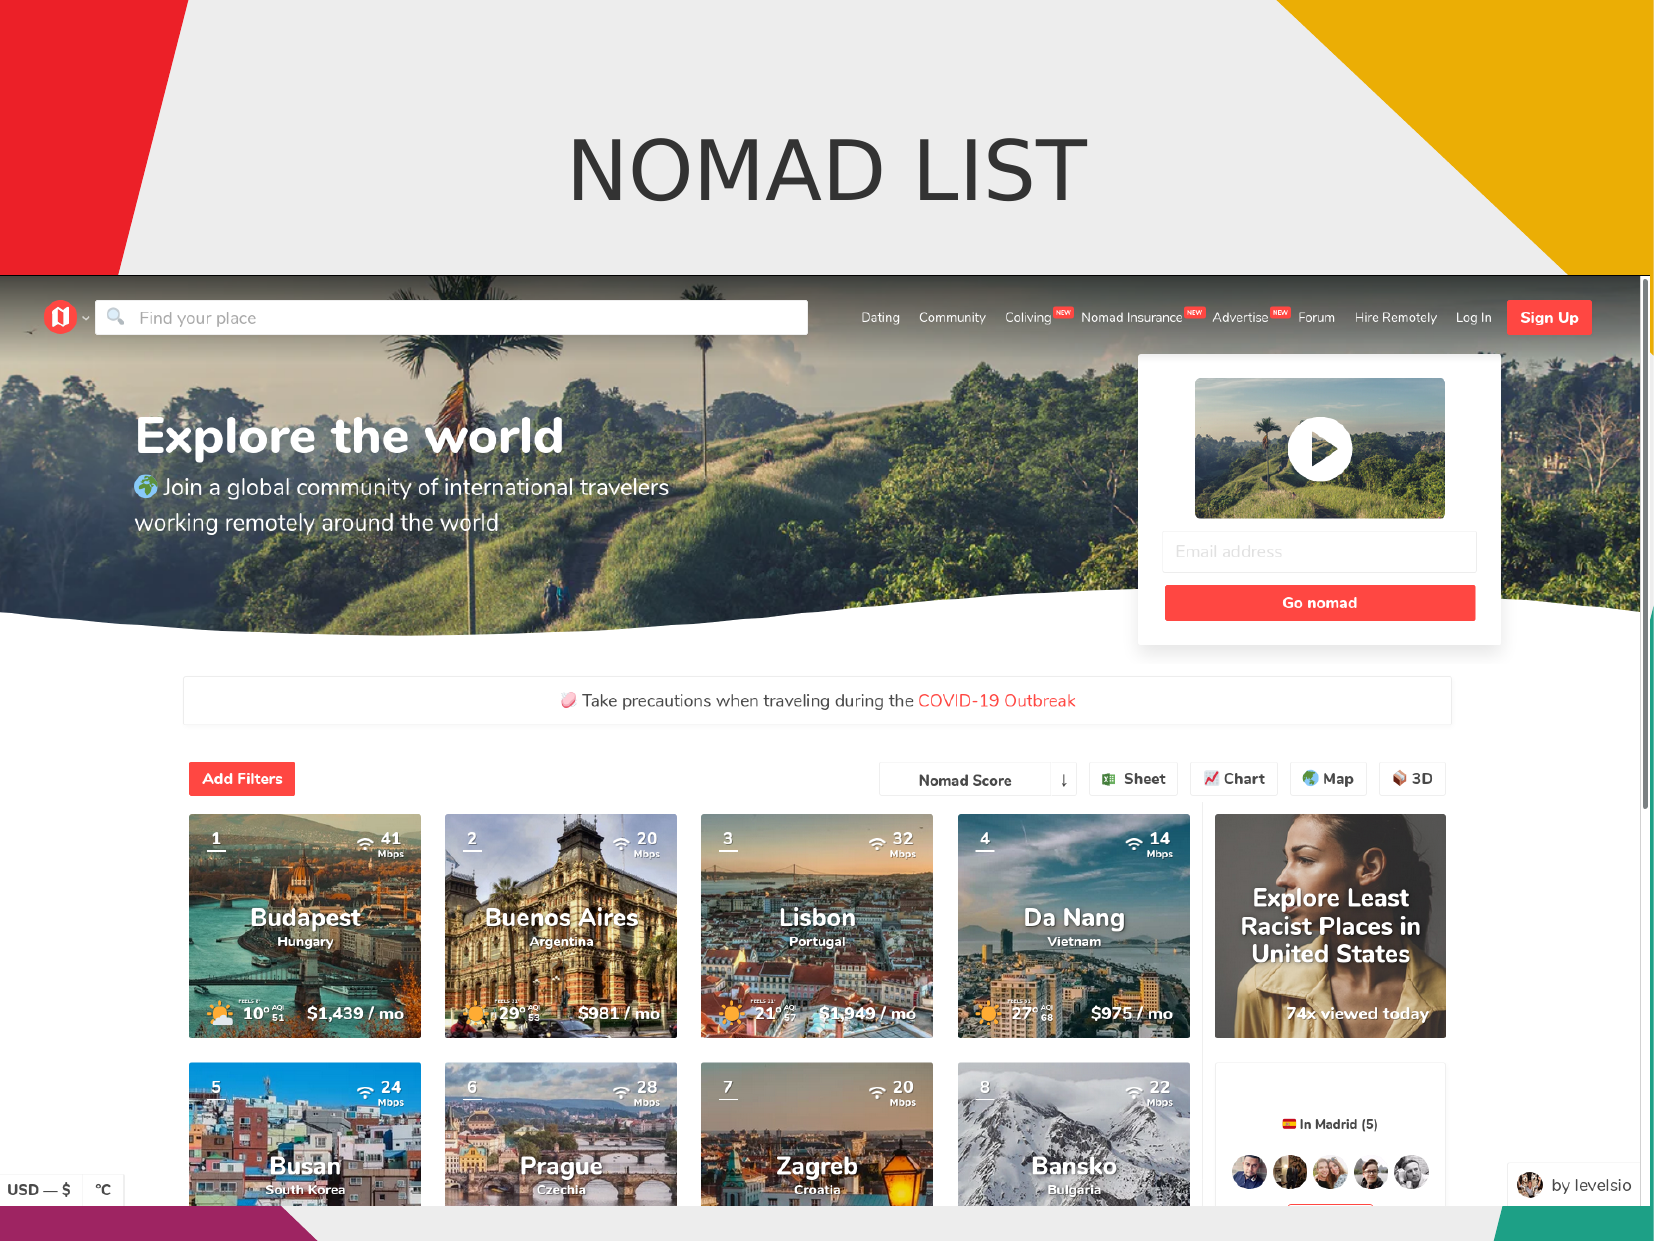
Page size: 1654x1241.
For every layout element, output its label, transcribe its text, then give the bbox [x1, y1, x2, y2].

title NOMAD LIST [114, 73, 1539, 271]
picture [0, 275, 1650, 1206]
